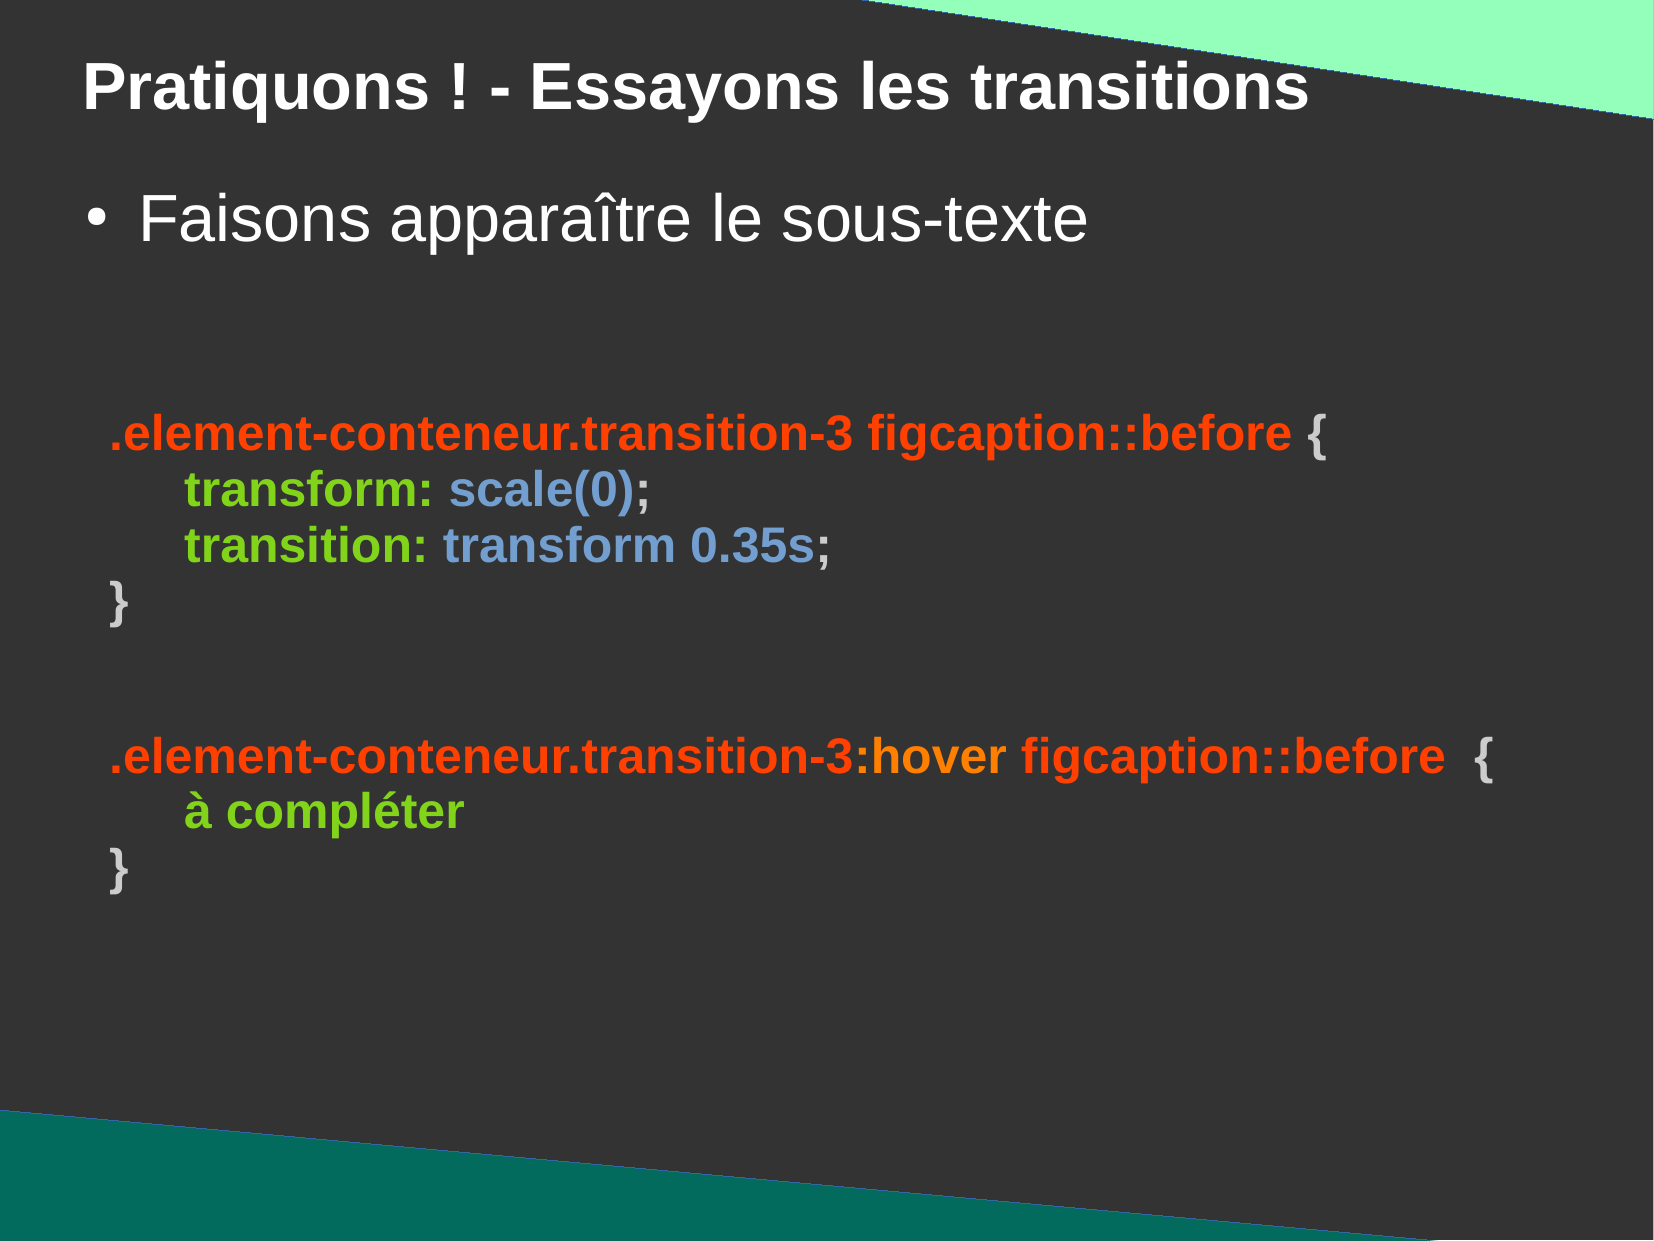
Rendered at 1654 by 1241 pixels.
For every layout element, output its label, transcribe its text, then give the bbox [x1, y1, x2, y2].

title Pratiquons ! - Essayons les transitions [82, 49, 1630, 199]
text_box .element-conteneur.transition-3:hover figcaption::before { à compléter } [94, 720, 1571, 959]
text_box .element-conteneur.transition-3 figcaption::before { transform: scale(0); transition: transform 0.35s; } [94, 398, 1418, 692]
text_box [862, 0, 1654, 120]
list Faisons apparaître le sous-texte [67, 180, 1607, 378]
